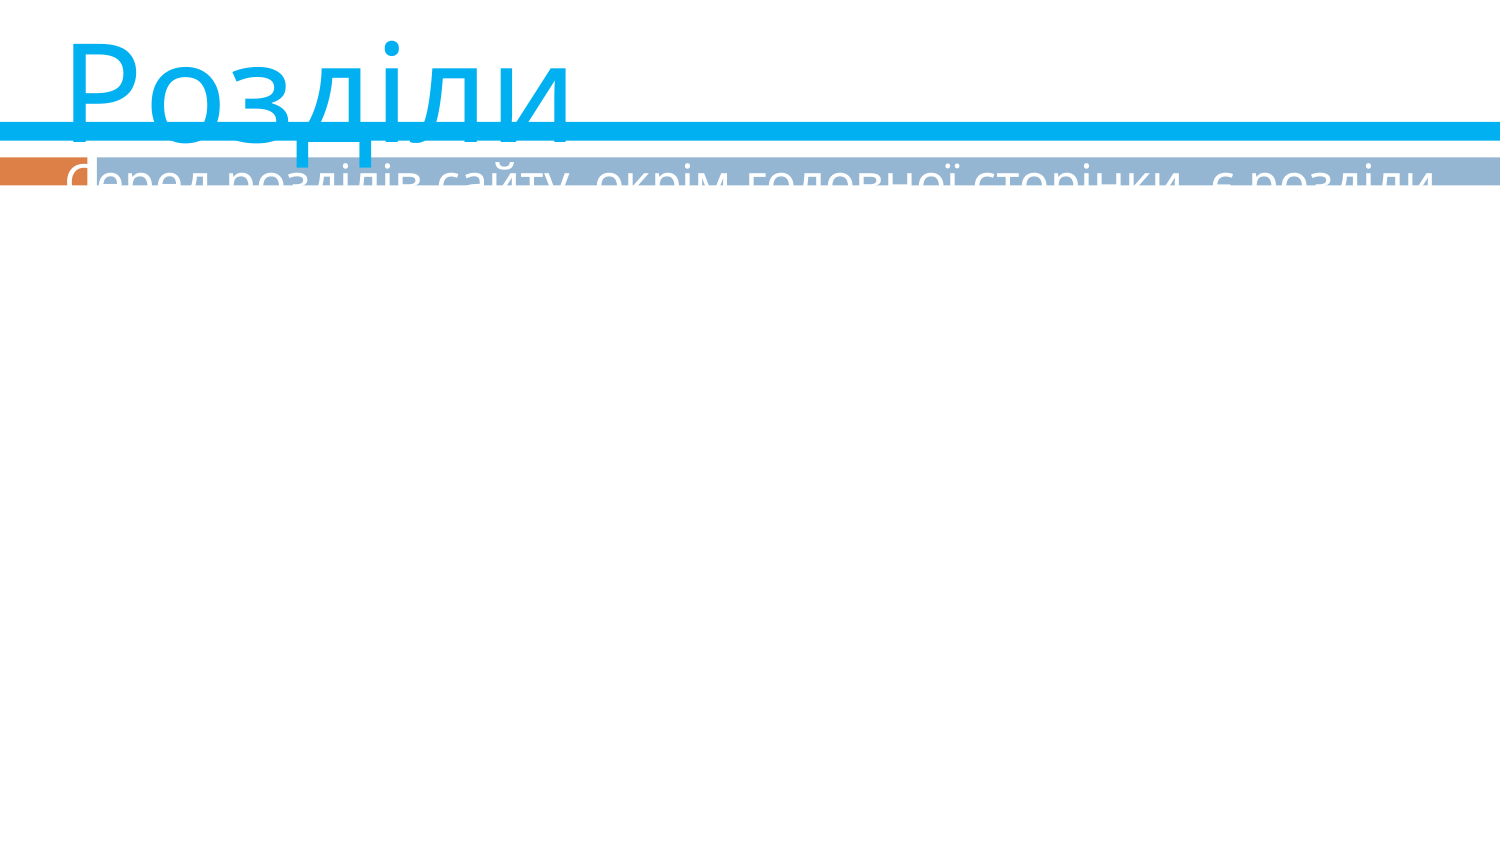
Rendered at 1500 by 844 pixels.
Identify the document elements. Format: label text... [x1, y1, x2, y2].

text_box [0, 121, 1500, 141]
text_box Серед розділів сайту, окрім головної сторінки, є розділи «Гарантії», «Відгуки», «Контакти», розділ «Відповіді на запитання» та «Корзина». В розділі «Гарантії» користувач впевнюється в надійності магазину. У закладці «Відгуки» кожен може написати свою думку про сайт за допомогою авторизації через Email або VK У «Контактах» є всі посилання, що можуть пригодитися користувачу, наприклад, VK, Facebook, Twitter та YouTube. Розділ з відповідями на запитання реалізований за допомогою css. Відповідь висвітлюється при натисканні на питання. [49, 143, 1488, 844]
title Розділи [46, 0, 1384, 120]
